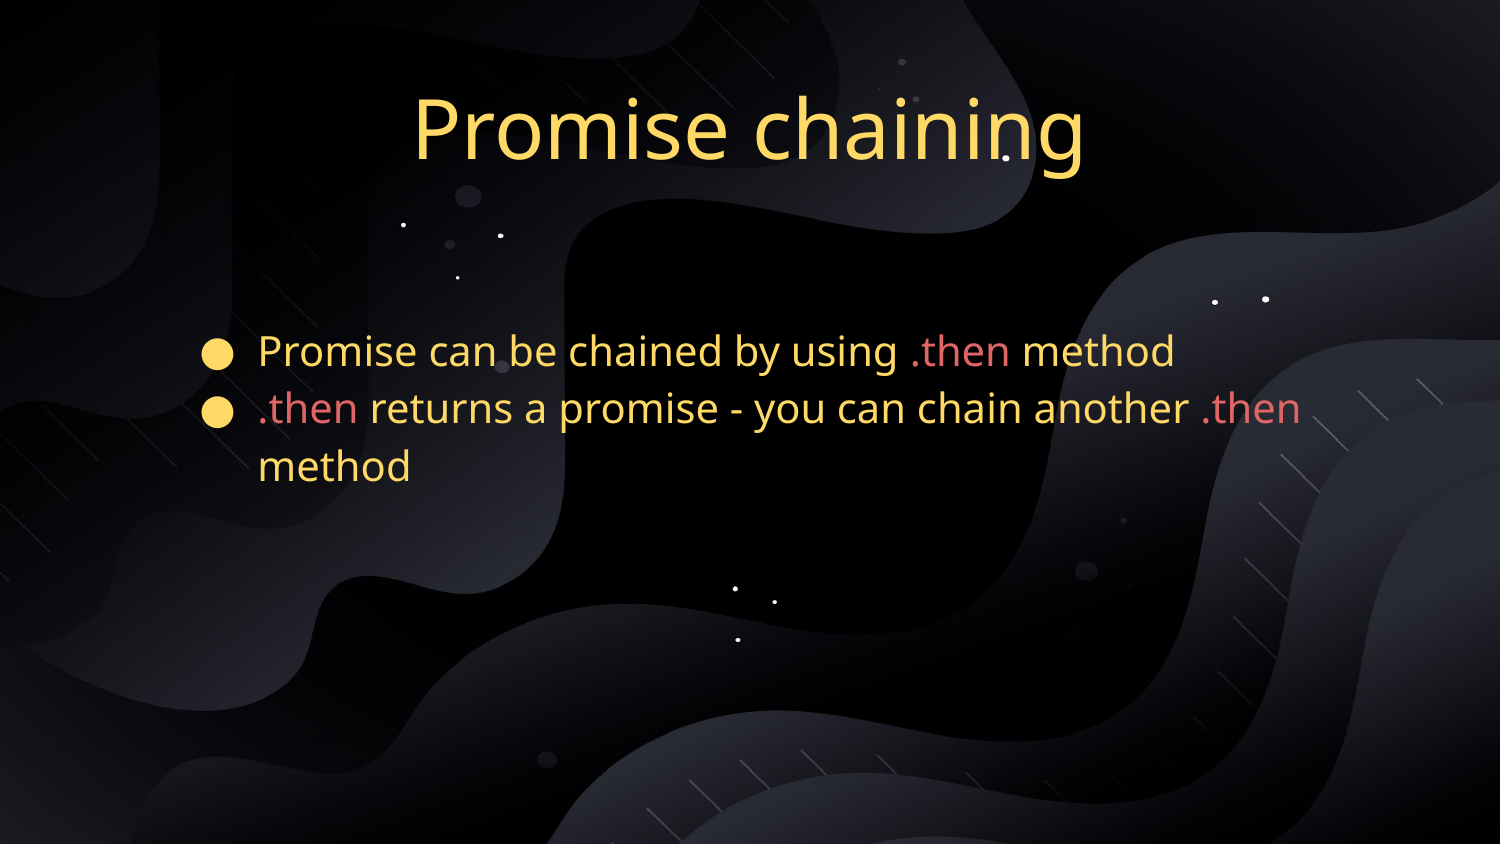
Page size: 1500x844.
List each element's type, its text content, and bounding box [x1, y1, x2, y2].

list Promise can be chained by using .then method .then returns a promise - you can chain another .then method [175, 313, 1325, 527]
picture [0, 0, 1500, 844]
title Promise chaining [331, 44, 1169, 208]
